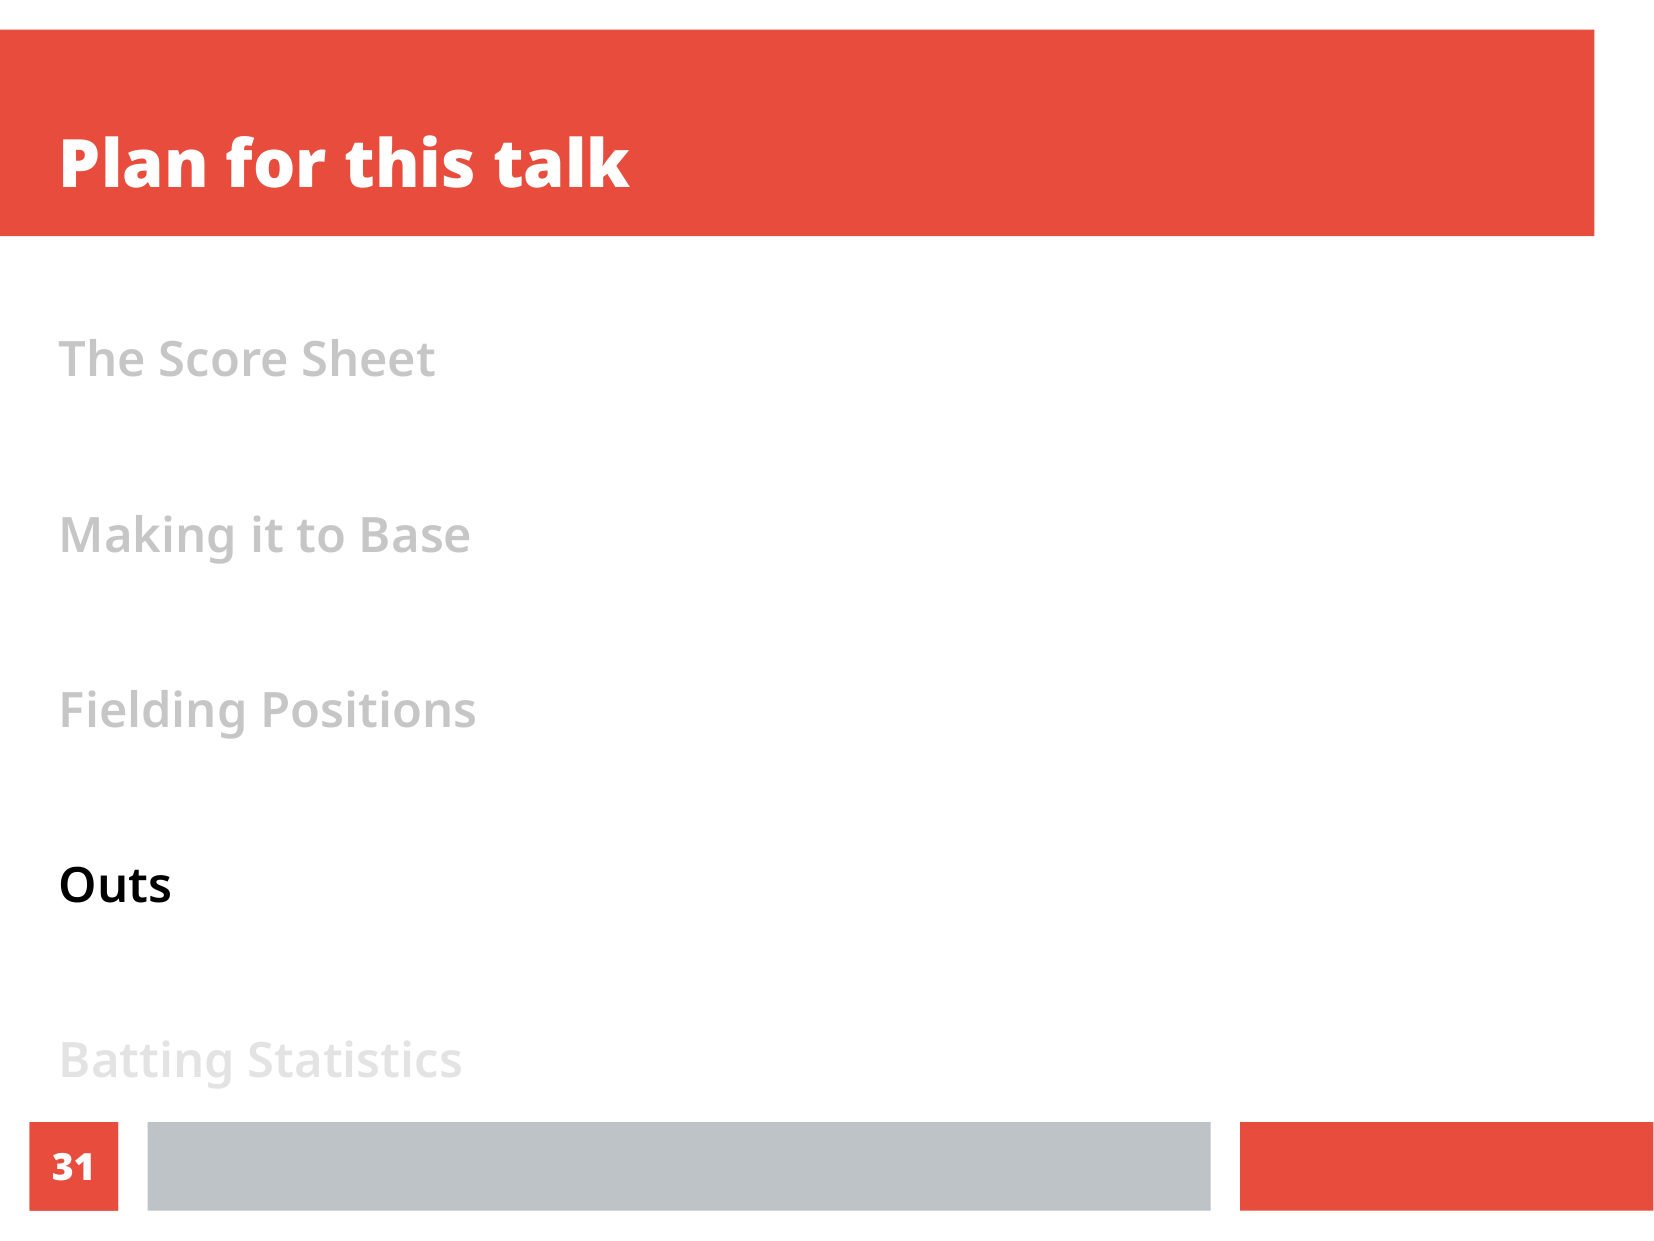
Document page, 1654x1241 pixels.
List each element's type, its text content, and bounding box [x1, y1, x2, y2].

list The Score Sheet Making it to Base Fielding Positions Outs Batting Statistics [59, 324, 1565, 1093]
title Plan for this talk [59, 59, 1595, 207]
